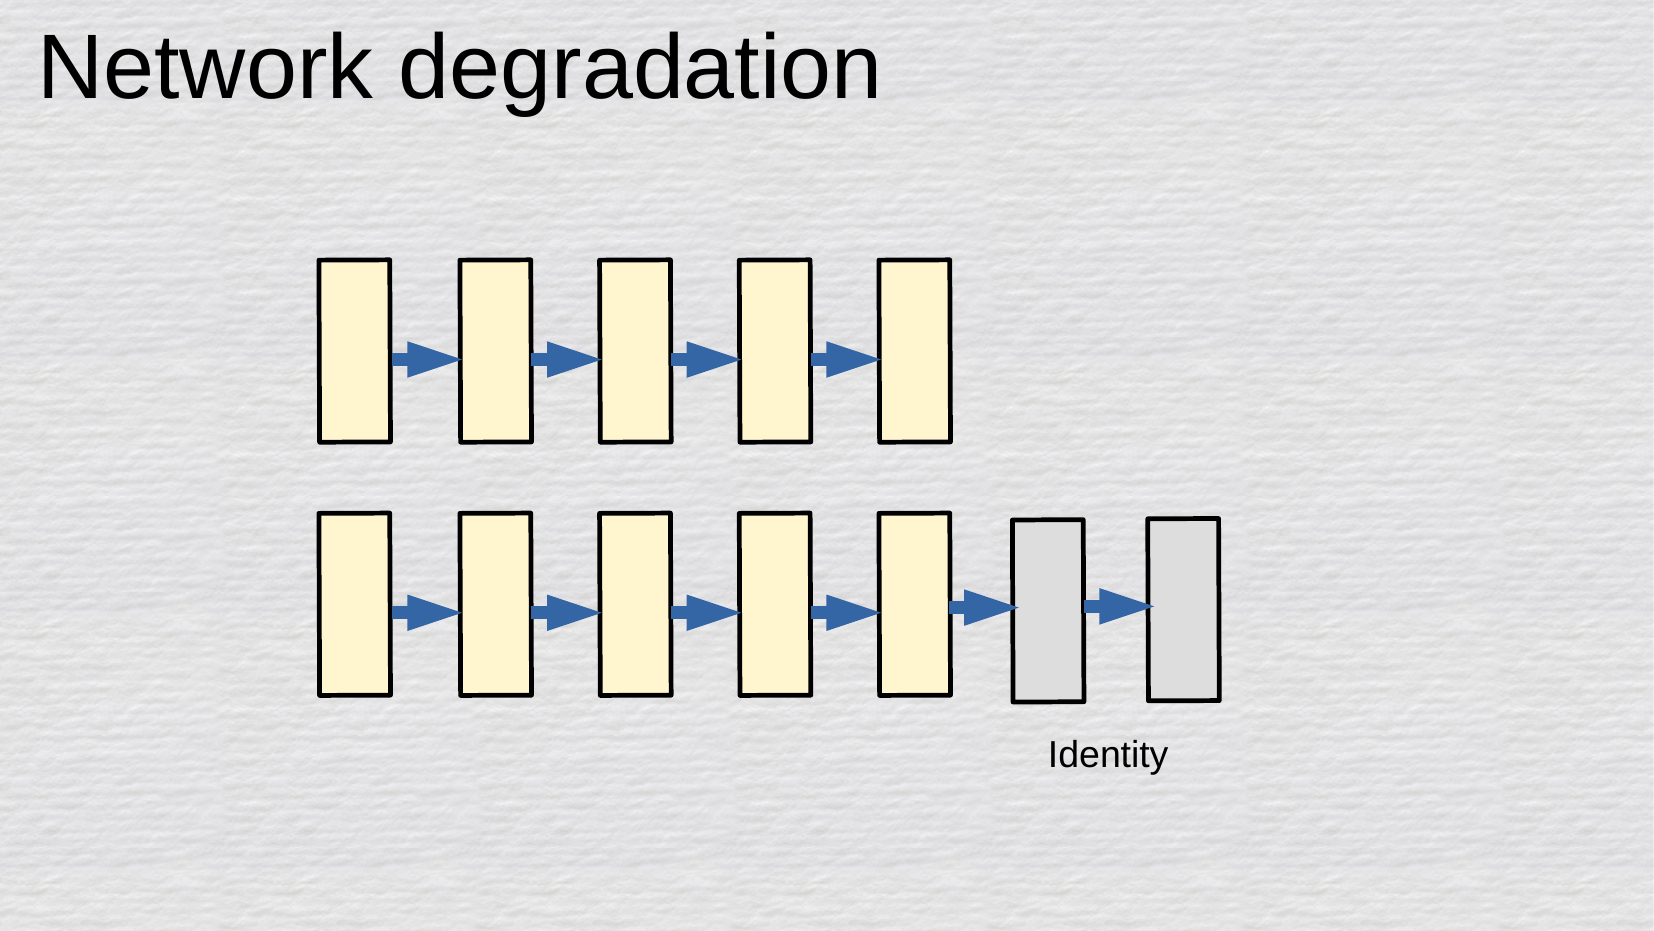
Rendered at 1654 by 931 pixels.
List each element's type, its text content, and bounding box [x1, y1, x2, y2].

text_box [599, 513, 672, 696]
text_box [1147, 518, 1220, 701]
title Network degradation [0, 0, 981, 170]
text_box Identity [1033, 725, 1187, 783]
text_box [739, 259, 811, 443]
text_box [318, 513, 391, 696]
text_box [1012, 519, 1084, 703]
text_box [878, 259, 951, 443]
text_box [878, 513, 951, 696]
text_box [599, 259, 672, 443]
picture [0, 0, 1654, 931]
text_box [318, 259, 391, 443]
text_box [739, 513, 811, 696]
text_box [459, 513, 532, 696]
text_box [459, 259, 532, 443]
